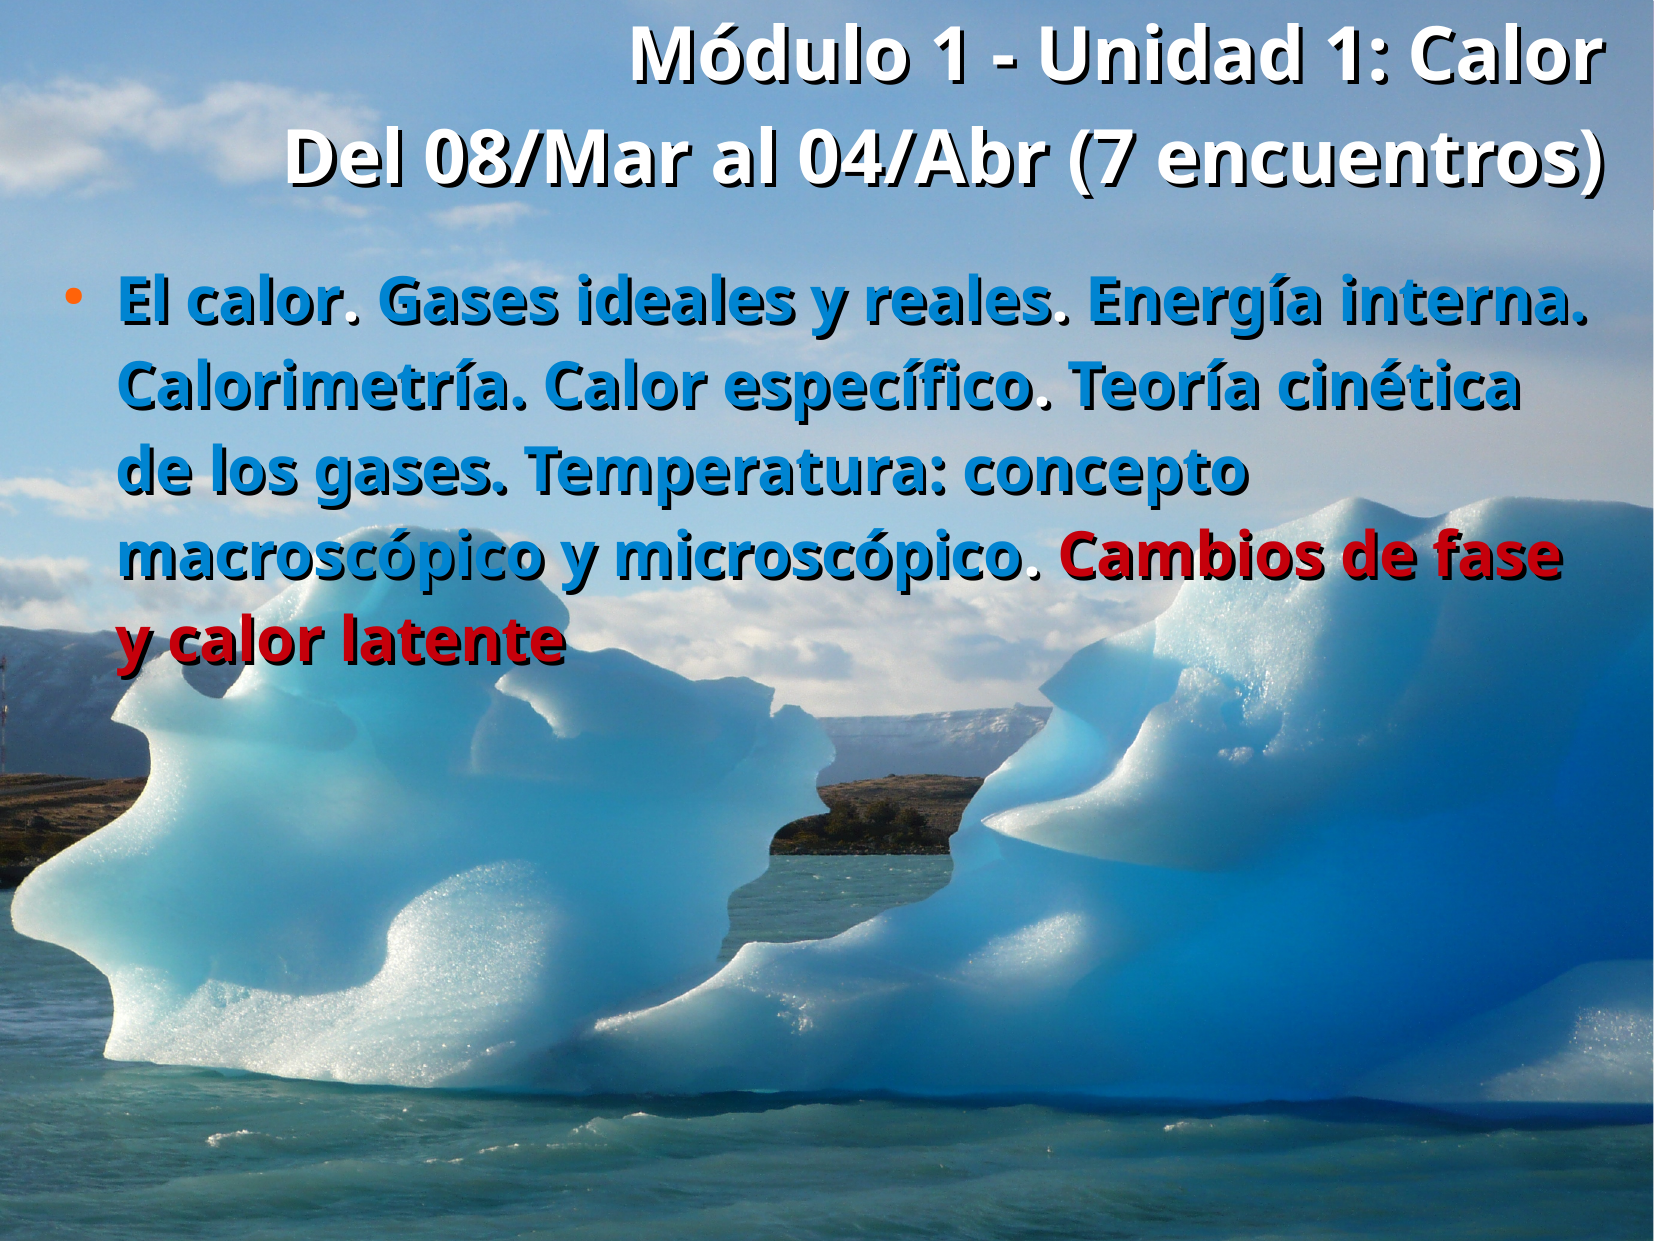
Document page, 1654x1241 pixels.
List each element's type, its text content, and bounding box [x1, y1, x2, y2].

picture [0, 0, 1654, 1241]
title Módulo 1 - Unidad 1: Calor Del 08/Mar al 04/Abr (7 encuentros) [45, 11, 1606, 195]
list El calor. Gases ideales y reales. Energía interna. Calorimetría. Calor específico. Teoría cinética de los gases. Temperatura: concepto macroscópico y microscópico. Cambios de fase y calor latente [45, 255, 1606, 1156]
